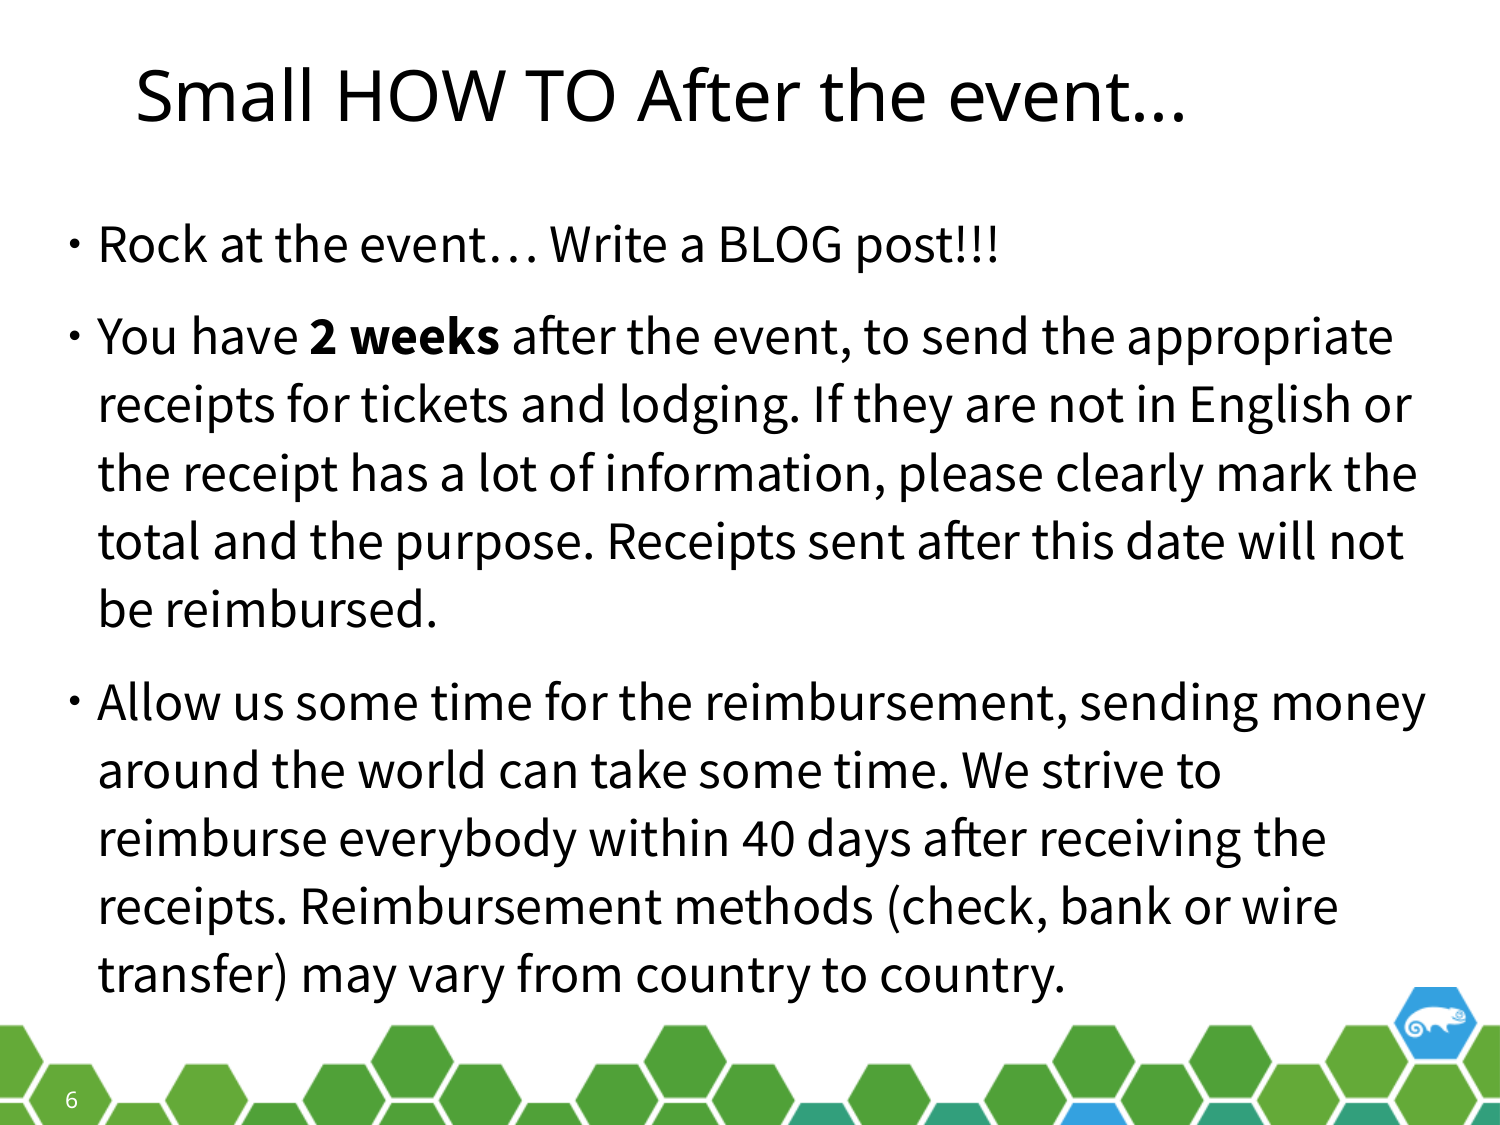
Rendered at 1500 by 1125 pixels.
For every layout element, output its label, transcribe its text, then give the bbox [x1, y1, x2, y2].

list Rock at the event… Write a BLOG post!!! You have 2 weeks after the event, to send the appropriate receipts for tickets and lodging. If they are not in English or the receipt has a lot of information, please clearly mark the total and the purpose. Receipts sent after this date will not be reimbursed. Allow us some time for the reimbursement, sending money around the world can take some time. We strive to reimburse everybody within 40 days after receiving the receipts. Reimbursement methods (check, bank or wire transfer) may vary from country to country. [68, 208, 1448, 862]
title Small HOW TO After the event... [135, 12, 1372, 175]
picture [0, 987, 1500, 1125]
